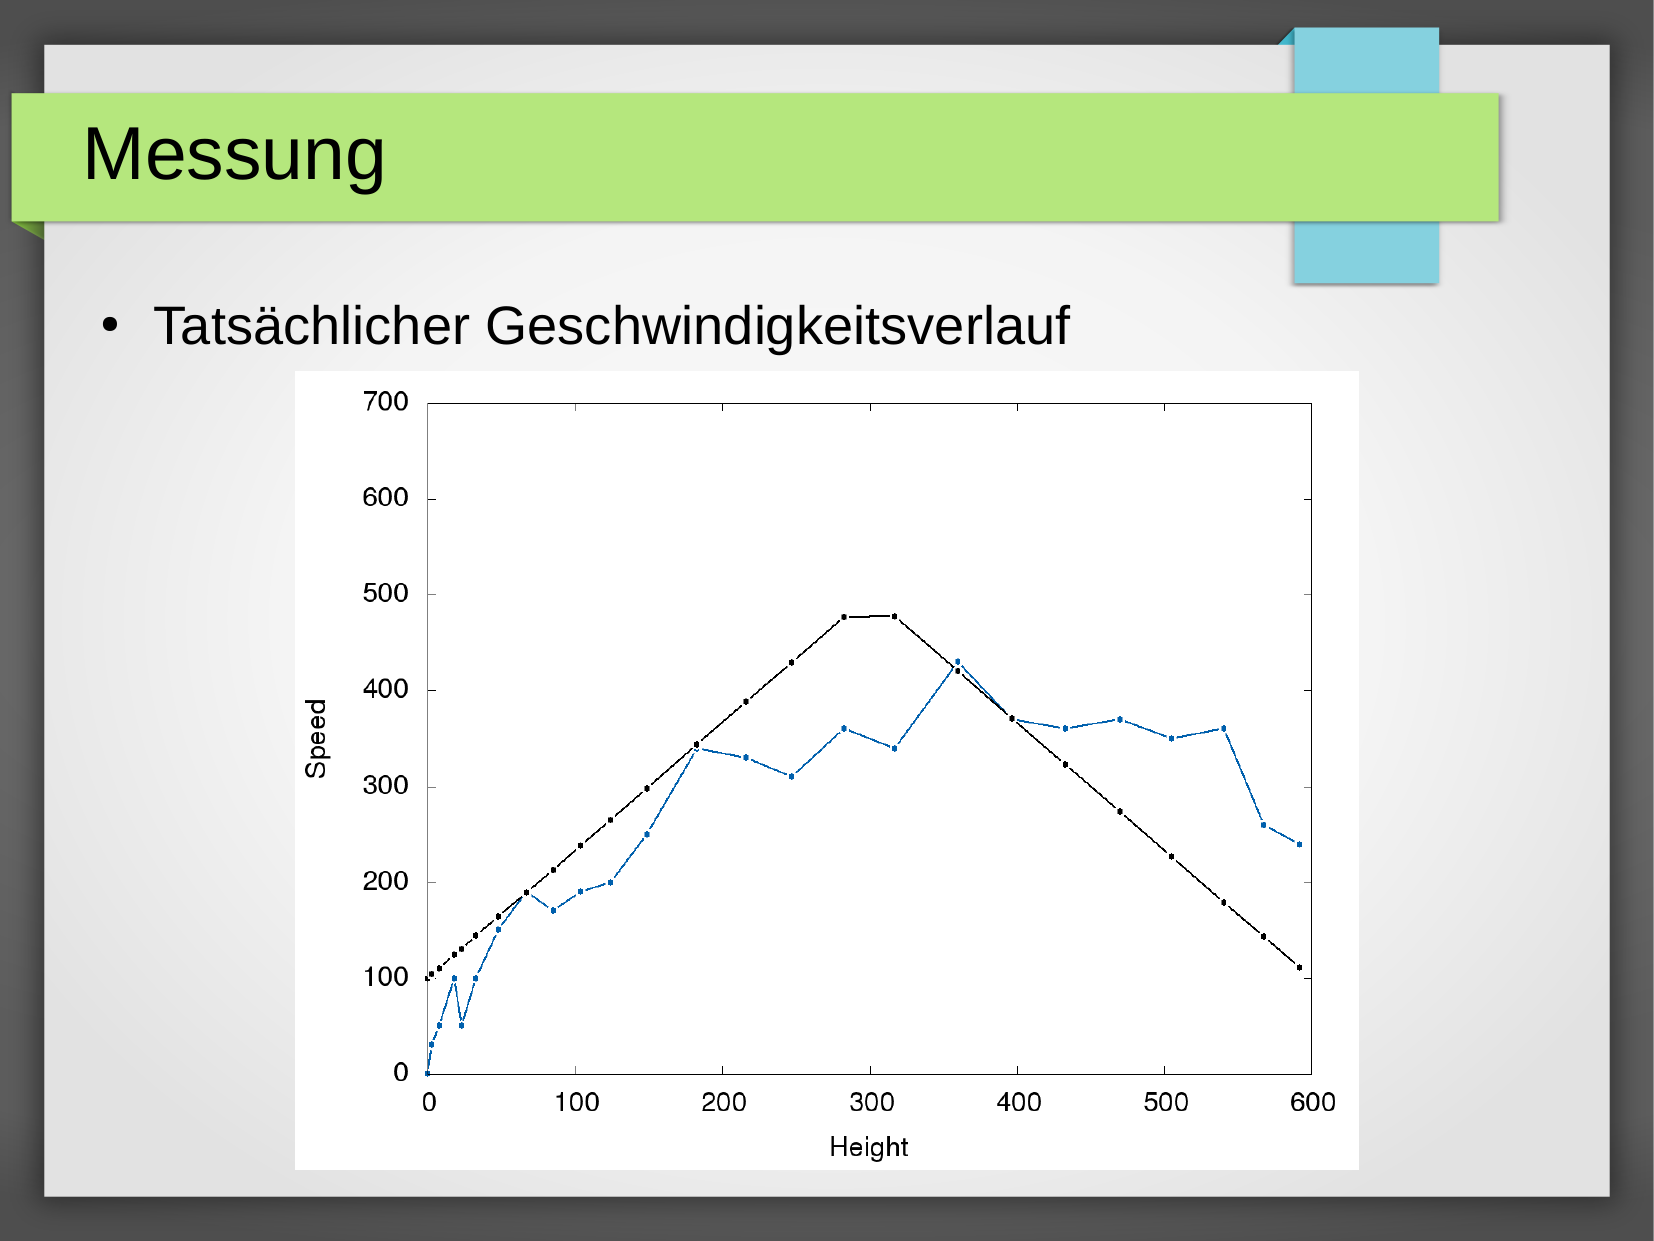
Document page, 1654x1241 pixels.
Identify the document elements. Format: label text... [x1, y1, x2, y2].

list Tatsächlicher Geschwindigkeitsverlauf [82, 295, 1571, 1015]
picture [0, 0, 1654, 1241]
title Messung [82, 94, 1264, 213]
